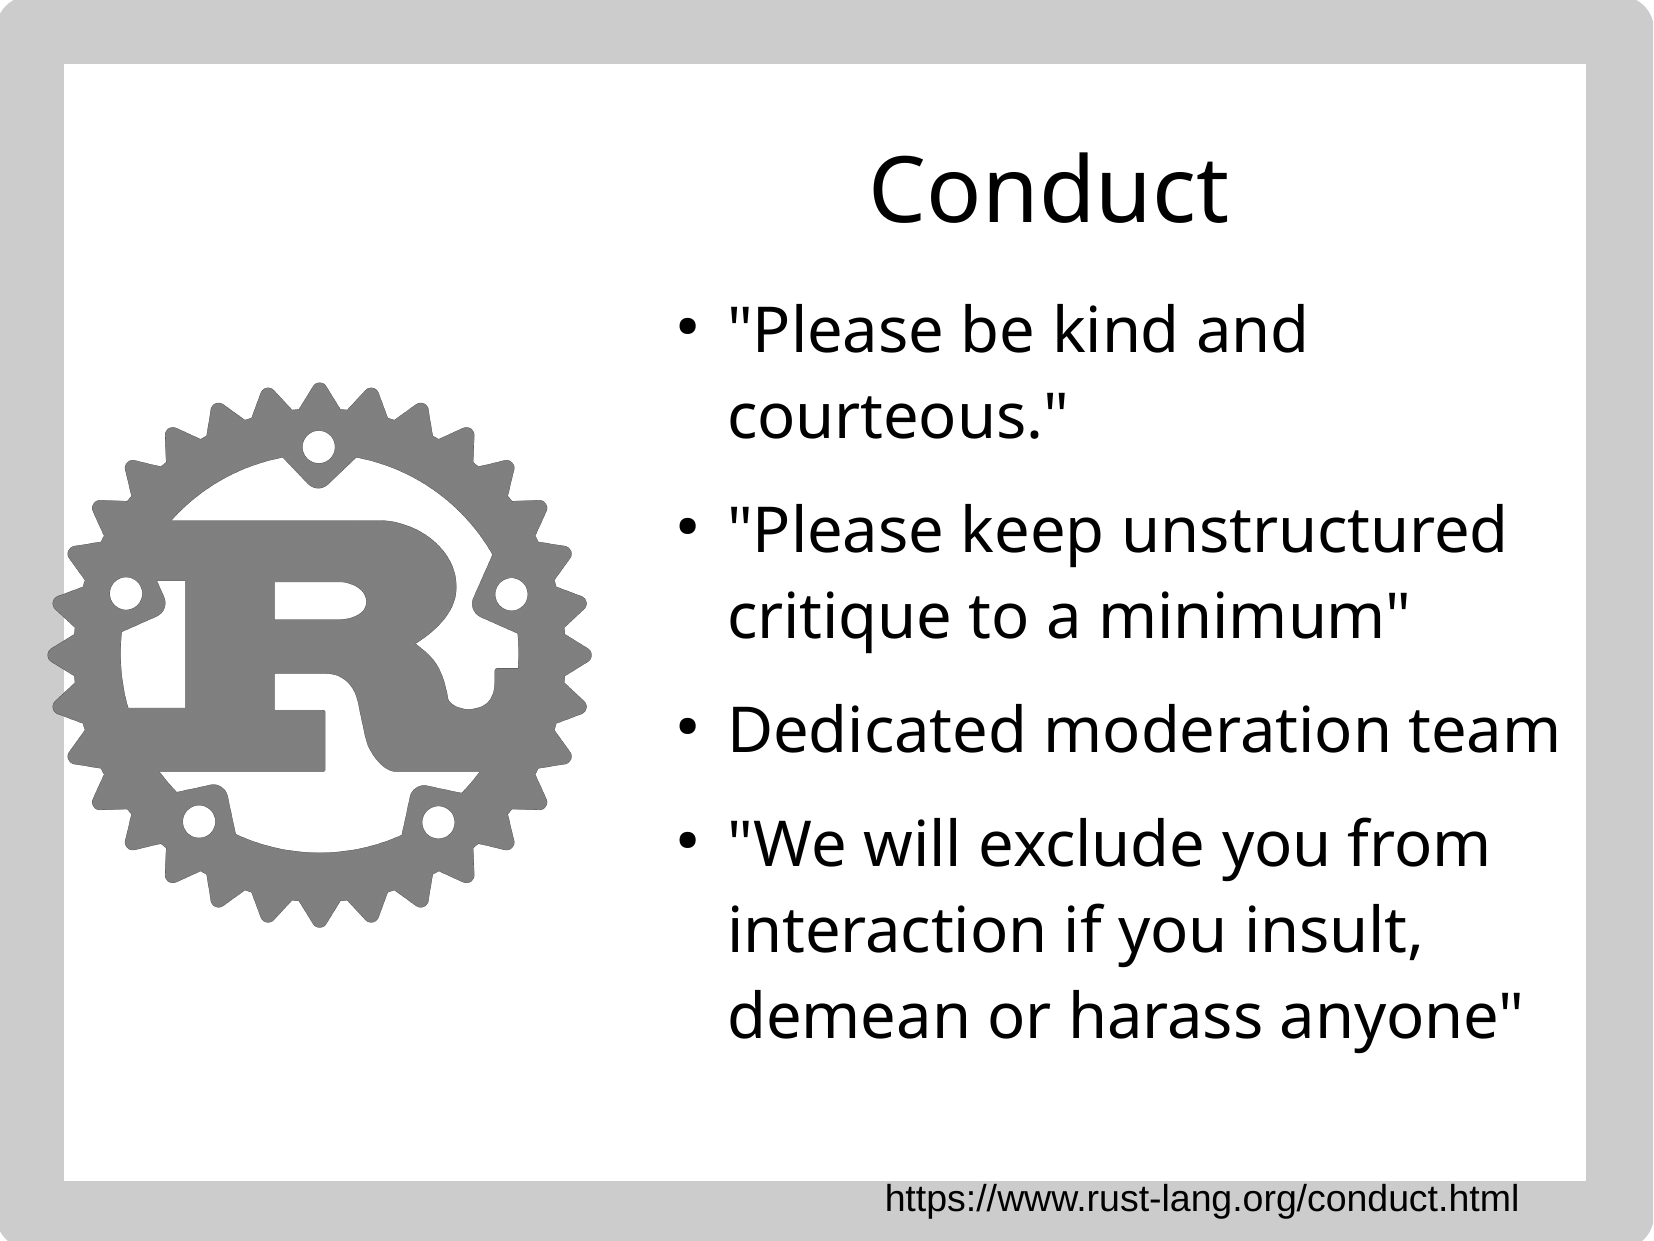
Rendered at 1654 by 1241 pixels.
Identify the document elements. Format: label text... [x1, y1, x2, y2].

list "Please be kind and courteous." "Please keep unstructured critique to a minimum" Dedicated moderation team "We will exclude you from interaction if you insult, demean or harass anyone" [659, 285, 1571, 1156]
picture [44, 379, 595, 931]
title Conduct [539, 45, 1560, 331]
text_box https://www.rust-lang.org/conduct.html [870, 1170, 1609, 1241]
